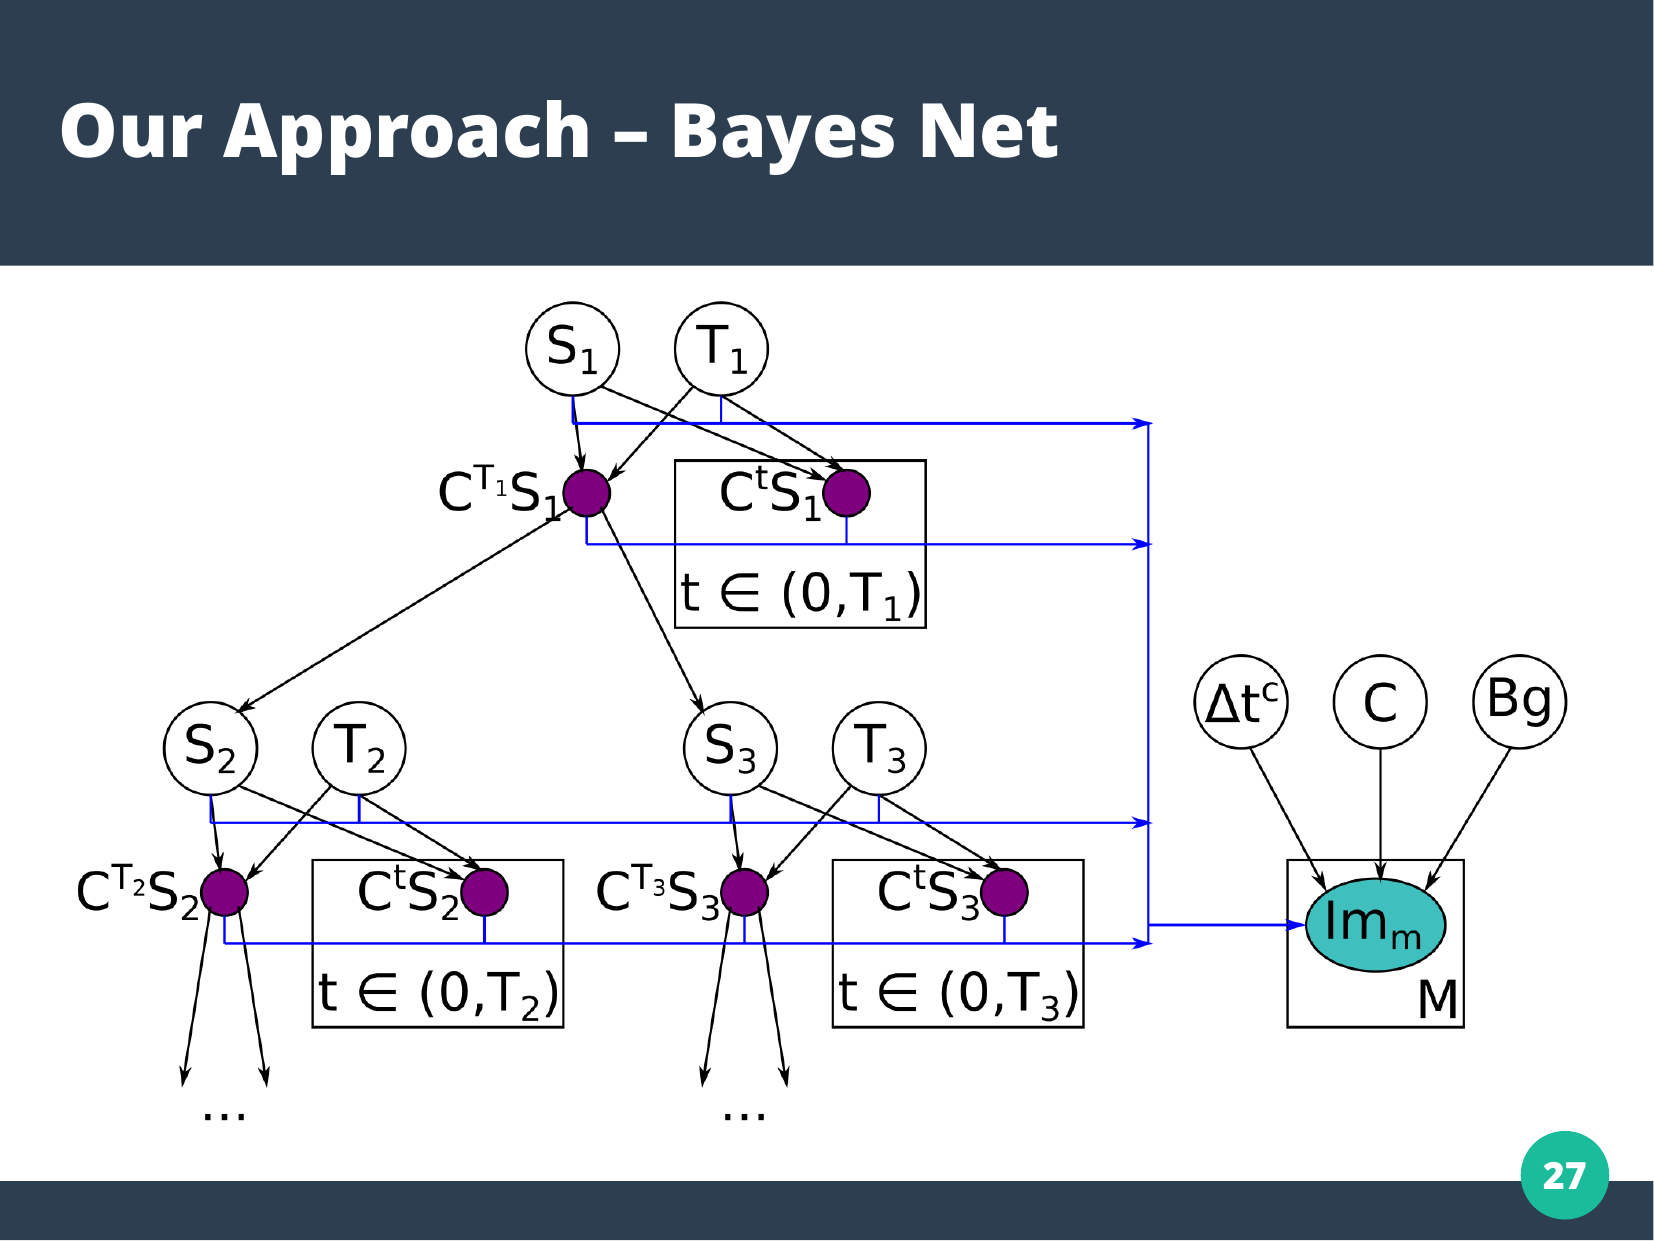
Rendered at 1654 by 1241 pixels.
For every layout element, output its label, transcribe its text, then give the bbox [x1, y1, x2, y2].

title Our Approach – Bayes Net [59, 49, 1595, 207]
picture [71, 293, 1575, 1129]
